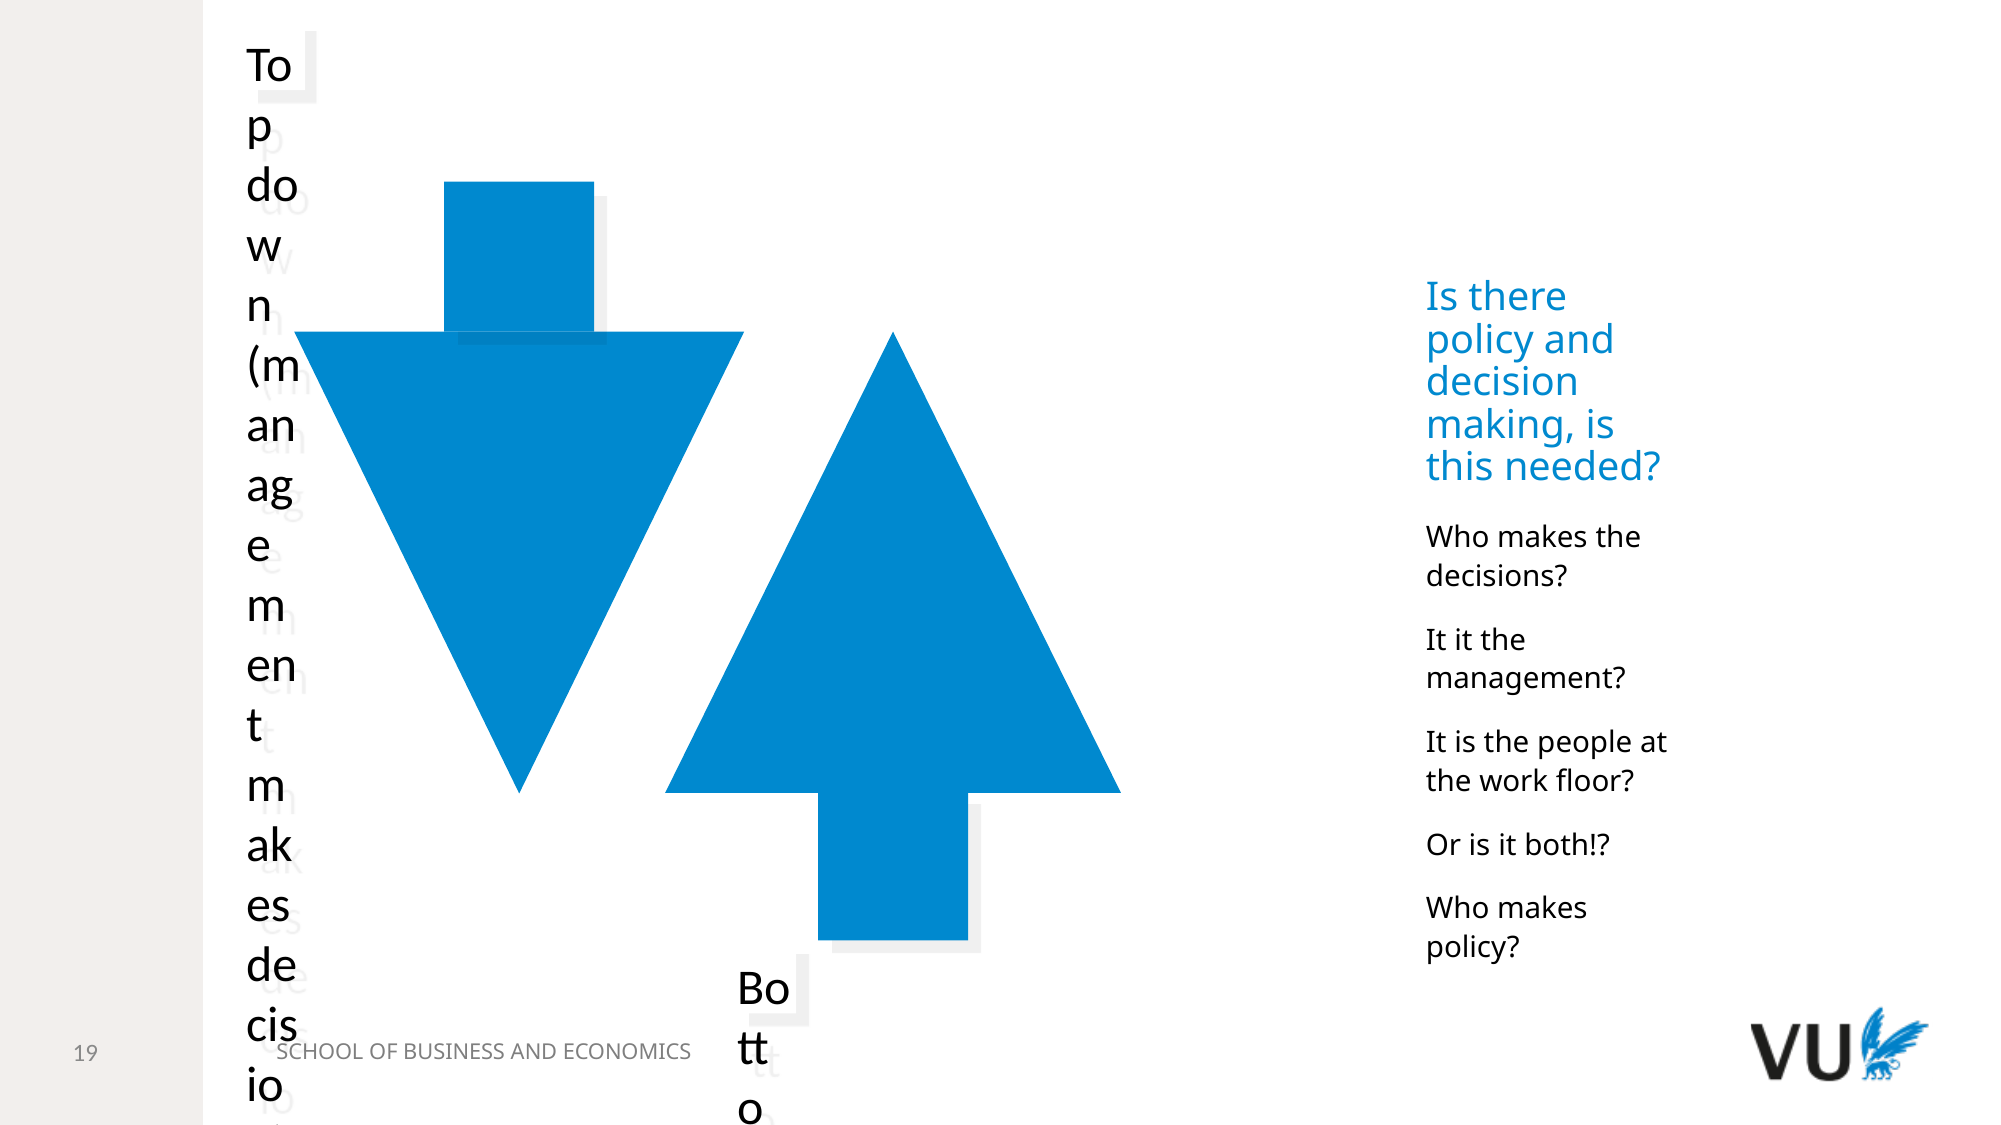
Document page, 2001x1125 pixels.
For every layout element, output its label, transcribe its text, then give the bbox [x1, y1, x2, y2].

text_box SCHOOL OF BUSINESS AND ECONOMICS [276, 977, 1413, 1125]
text_box Bottom up (work floor initiates changes) [734, 940, 797, 1014]
text_box [665, 331, 1121, 941]
list Is there policy and decision making, is this needed? Who makes the decisions? It it the management? It is the people at the work floor? Or is it both!? Who makes policy? [1425, 276, 1927, 978]
text_box [294, 181, 745, 794]
text_box 16 [72, 977, 173, 1125]
text_box Top down (management makes decision) [243, 16, 306, 91]
